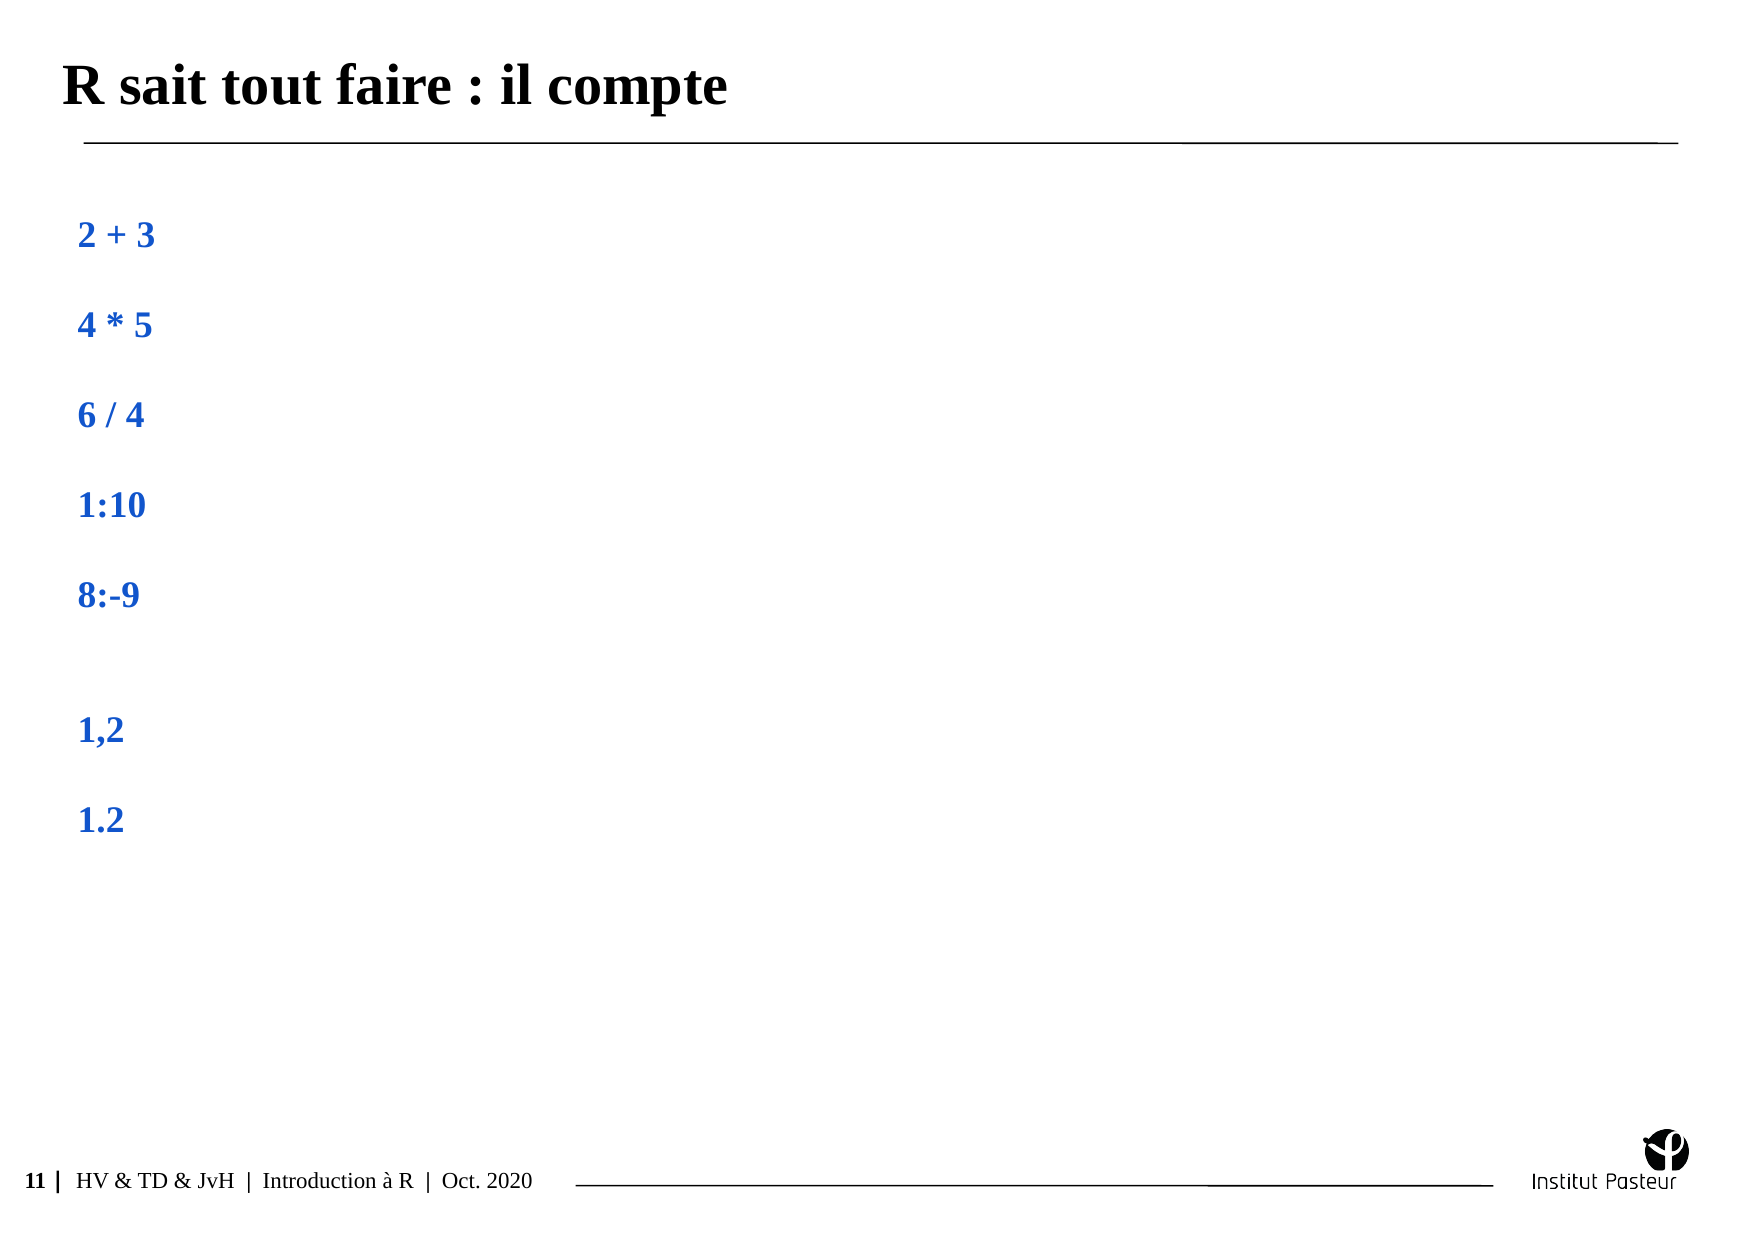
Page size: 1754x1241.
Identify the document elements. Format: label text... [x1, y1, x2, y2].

text_box R sait tout faire : il compte [62, 2, 1692, 160]
list 2 + 3 4 * 5 6 / 4 1:10 8:-9 1,2 1.2 [62, 194, 1692, 1152]
picture [1533, 1152, 1689, 1189]
